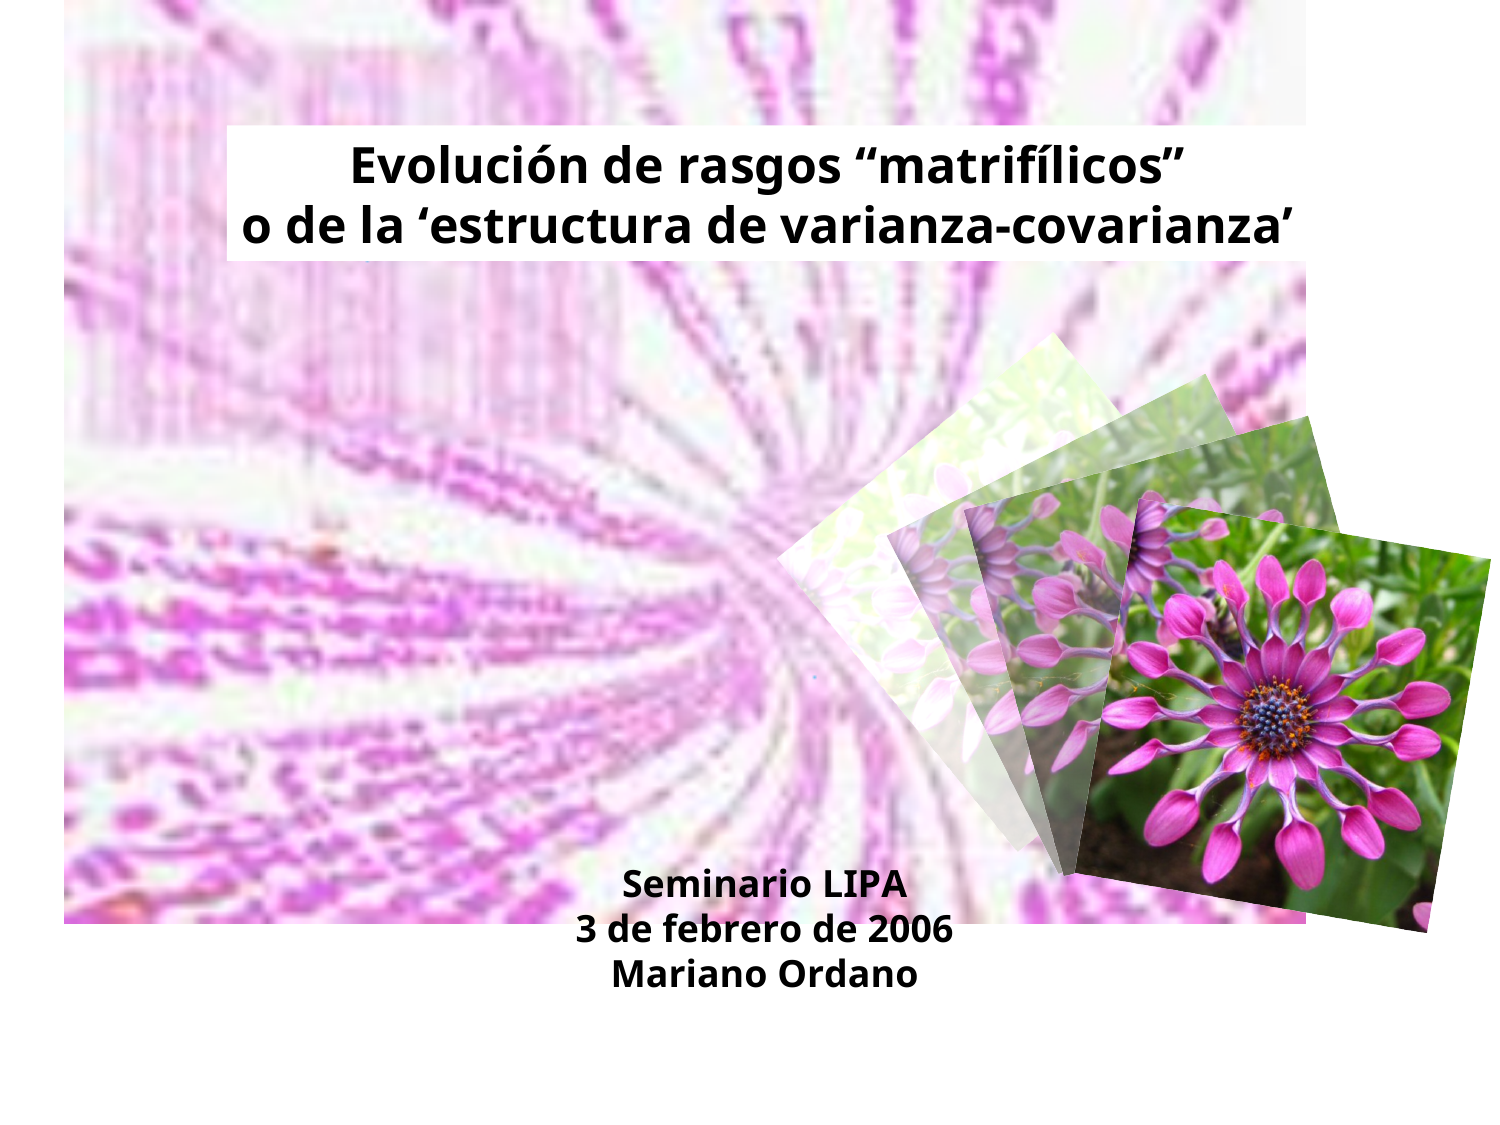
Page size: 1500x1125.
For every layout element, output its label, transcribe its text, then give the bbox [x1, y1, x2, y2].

picture [776, 331, 1491, 933]
chart [64, 0, 1306, 924]
text_box Evolución de rasgos “matrifílicos” o de la ‘estructura de varianza-covarianza’ [226, 125, 1309, 261]
text_box Seminario LIPA 3 de febrero de 2006 Mariano Ordano [560, 852, 969, 1003]
